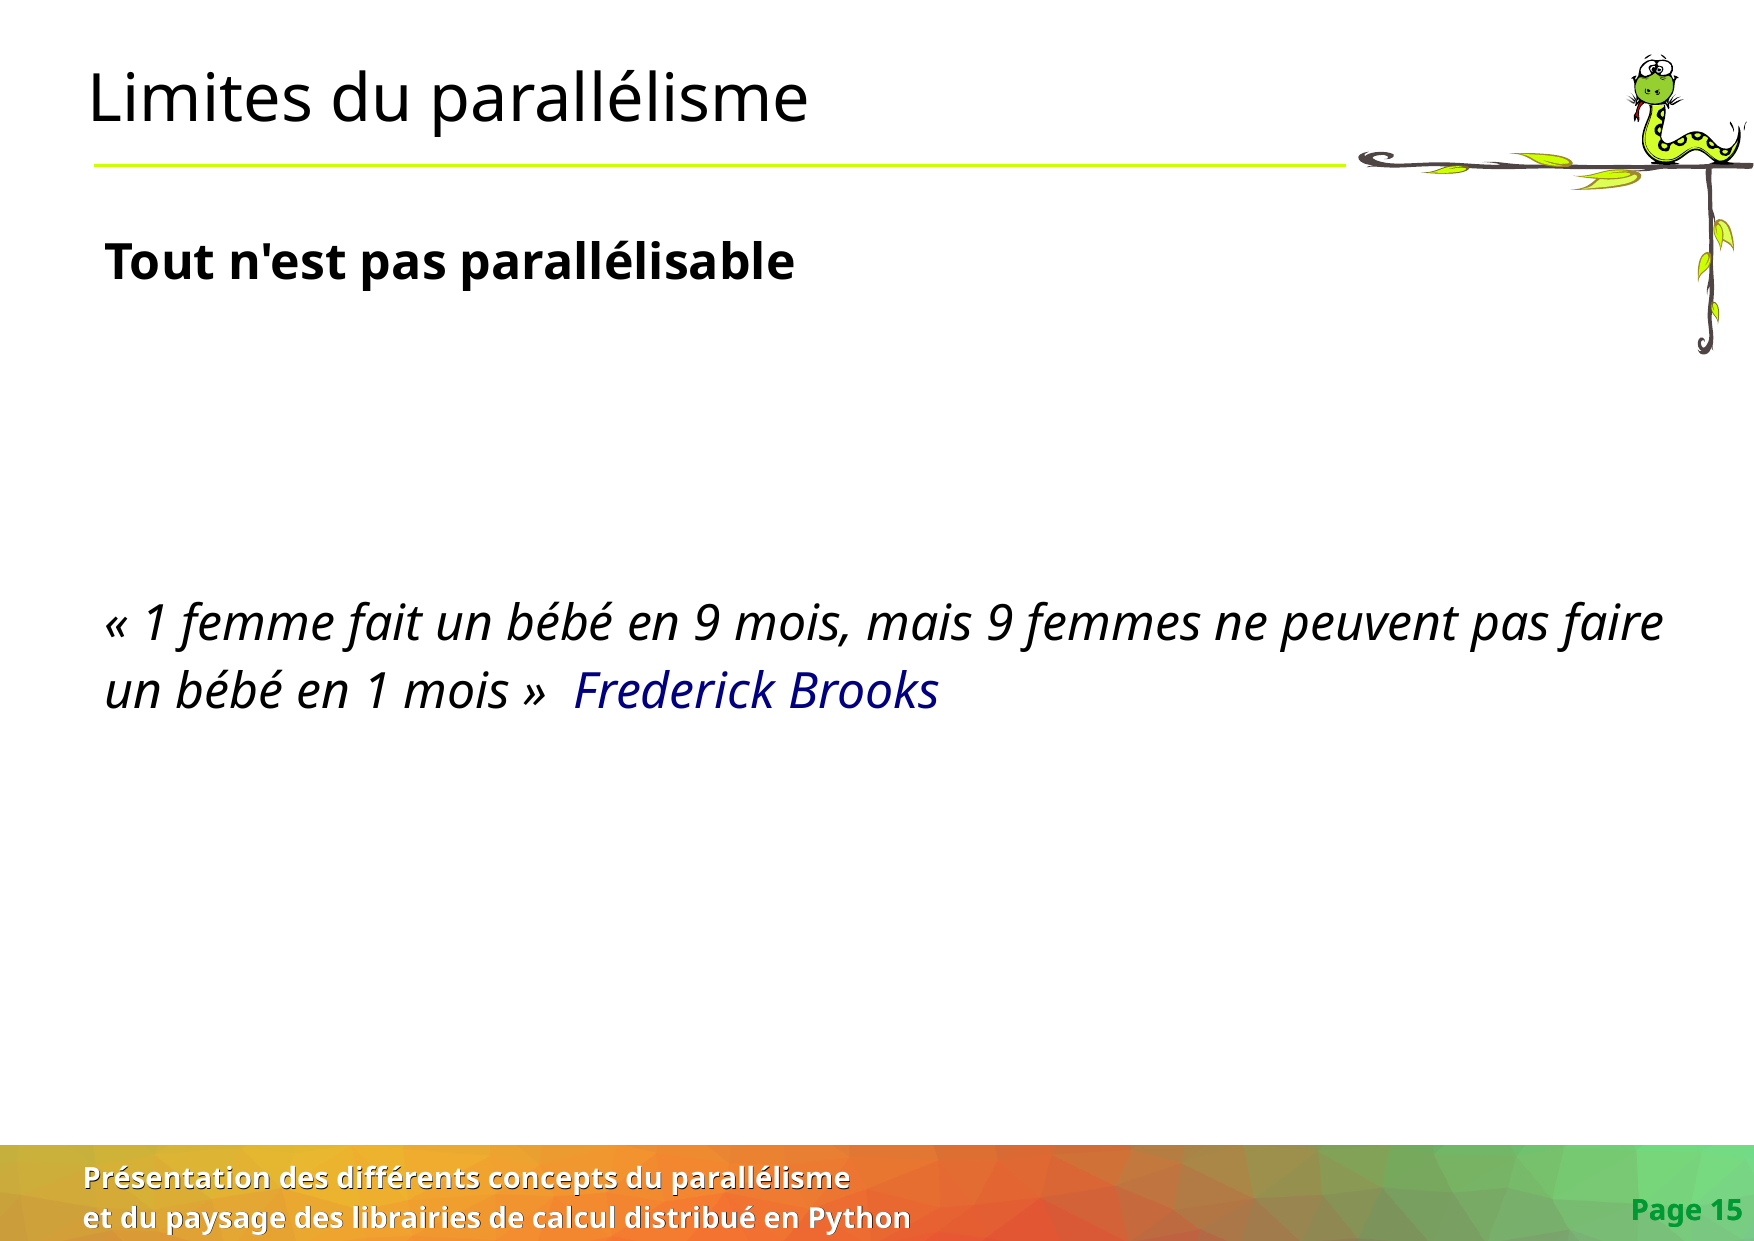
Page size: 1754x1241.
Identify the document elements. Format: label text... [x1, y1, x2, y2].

list Tout n'est pas parallélisable « 1 femme fait un bébé en 9 mois, mais 9 femmes ne peuvent pas faire un bébé en 1 mois » Frederick Brooks [104, 225, 1684, 807]
title Limites du parallélisme [87, 31, 1667, 160]
picture [0, 1145, 1754, 1241]
